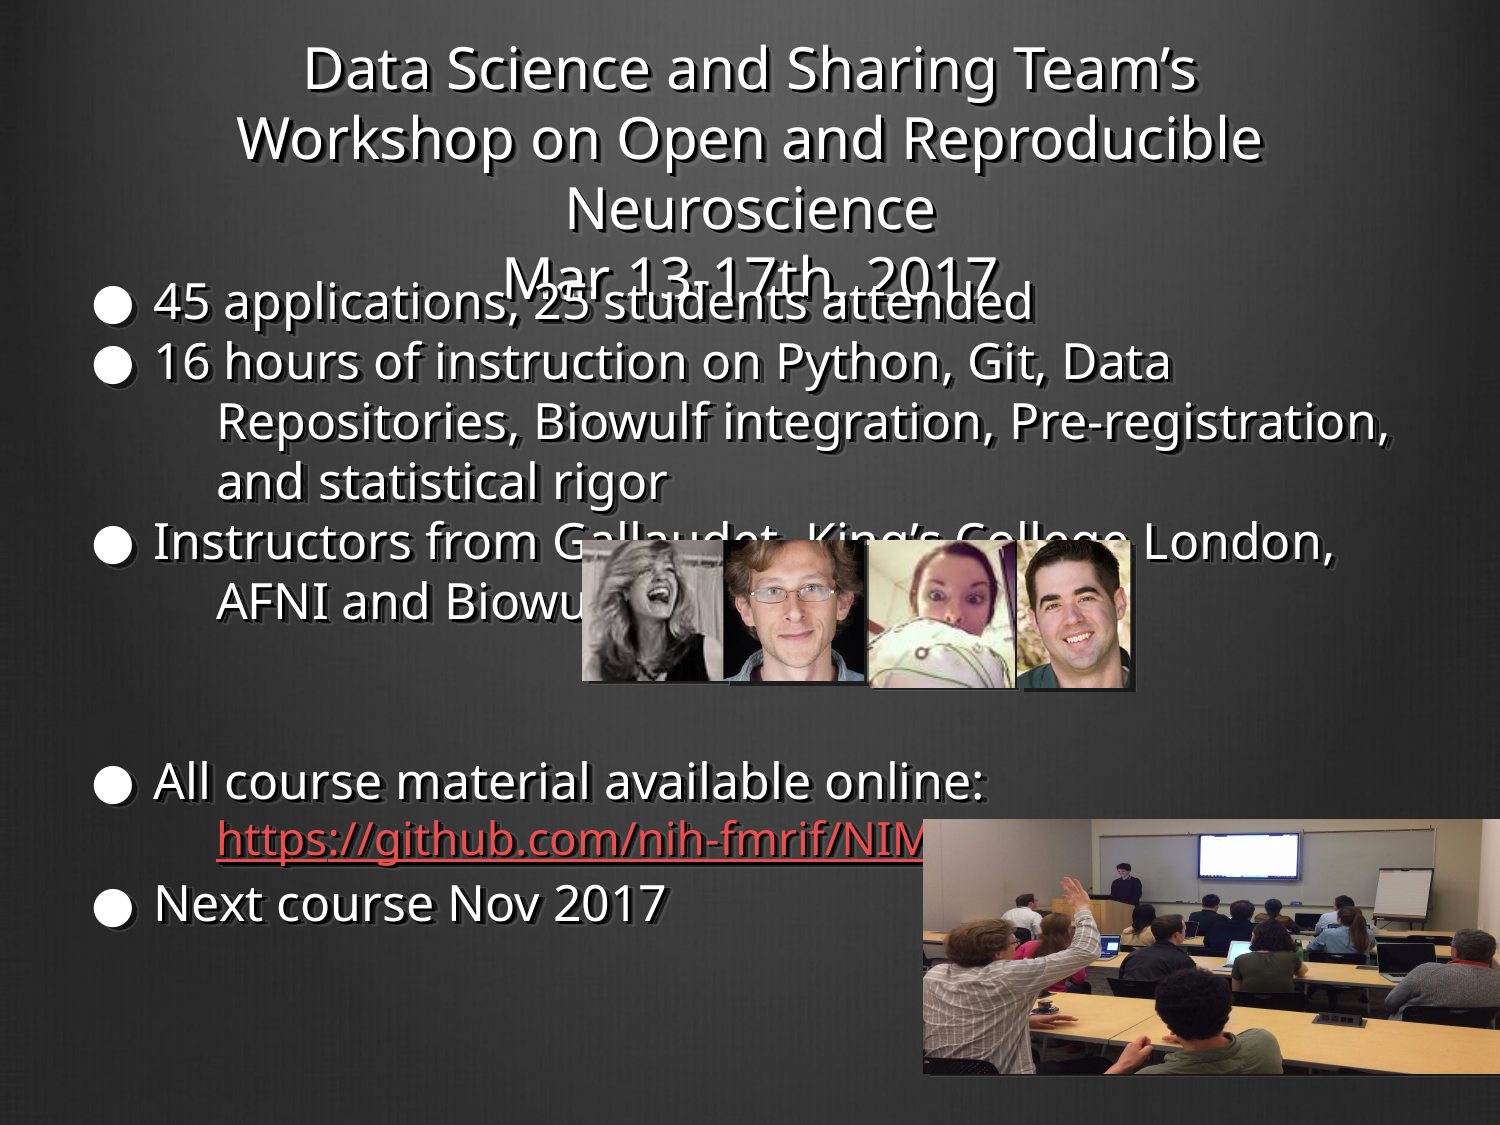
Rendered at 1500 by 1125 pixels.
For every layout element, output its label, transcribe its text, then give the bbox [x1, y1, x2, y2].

picture [582, 540, 865, 681]
list 45 applications, 25 students attended 16 hours of instruction on Python, Git, Data Repositories, Biowulf integration, Pre-registration, and statistical rigor Instructors from Gallaudet, King’s College London, AFNI and Biowulf Teams All course material available online: https://github.com/nih-fmrif/NIMH_repro_2017 Next course Nov 2017 [51, 254, 1449, 1074]
title Data Science and Sharing Team’s Workshop on Open and Reproducible Neuroscience Mar 13-17th, 2017 [51, 16, 1449, 142]
picture [1017, 540, 1131, 688]
picture [923, 819, 1500, 1074]
picture [867, 540, 1015, 688]
